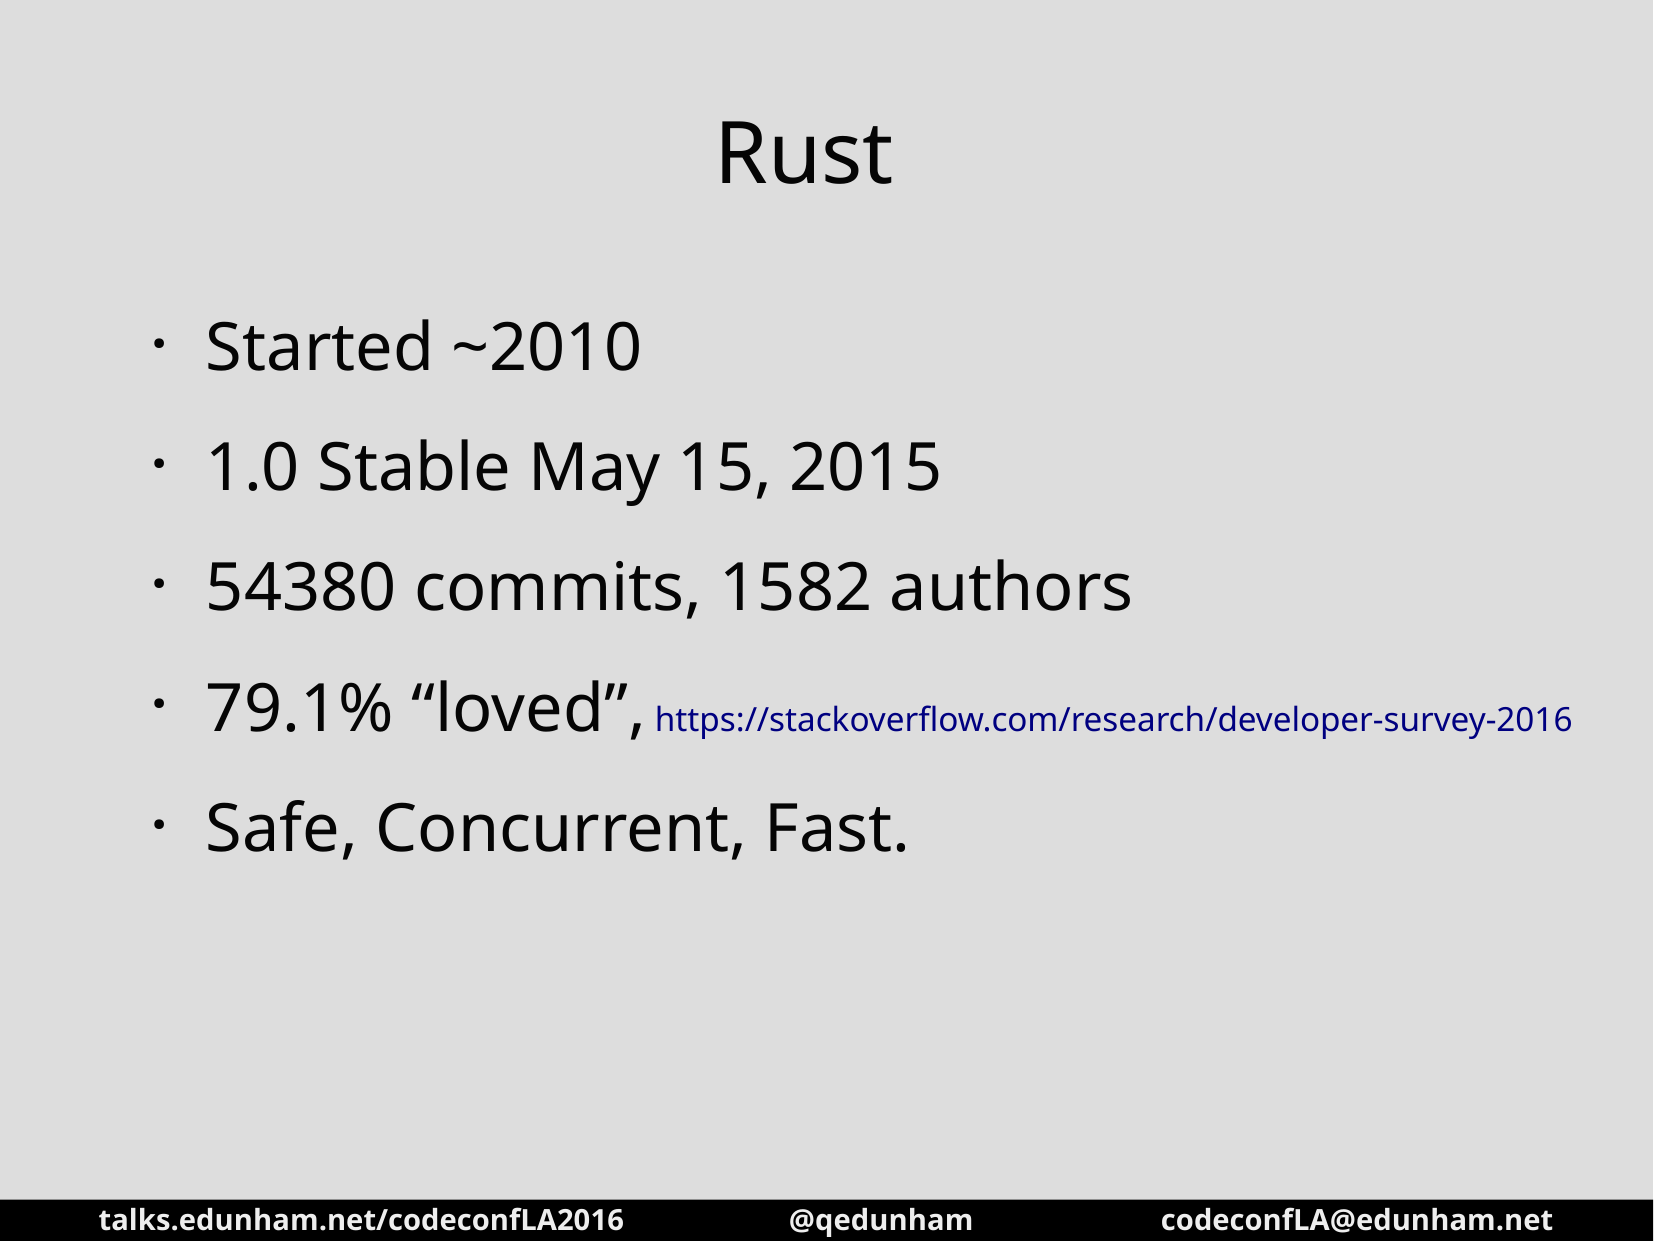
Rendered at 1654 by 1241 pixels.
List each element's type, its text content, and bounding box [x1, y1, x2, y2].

list Started ~2010 1.0 Stable May 15, 2015 54380 commits, 1582 authors 79.1% “loved”, https://stackoverflow.com/research/developer-survey-2016 Safe, Concurrent, Fast. [135, 299, 1595, 1019]
title Rust [15, 47, 1594, 253]
